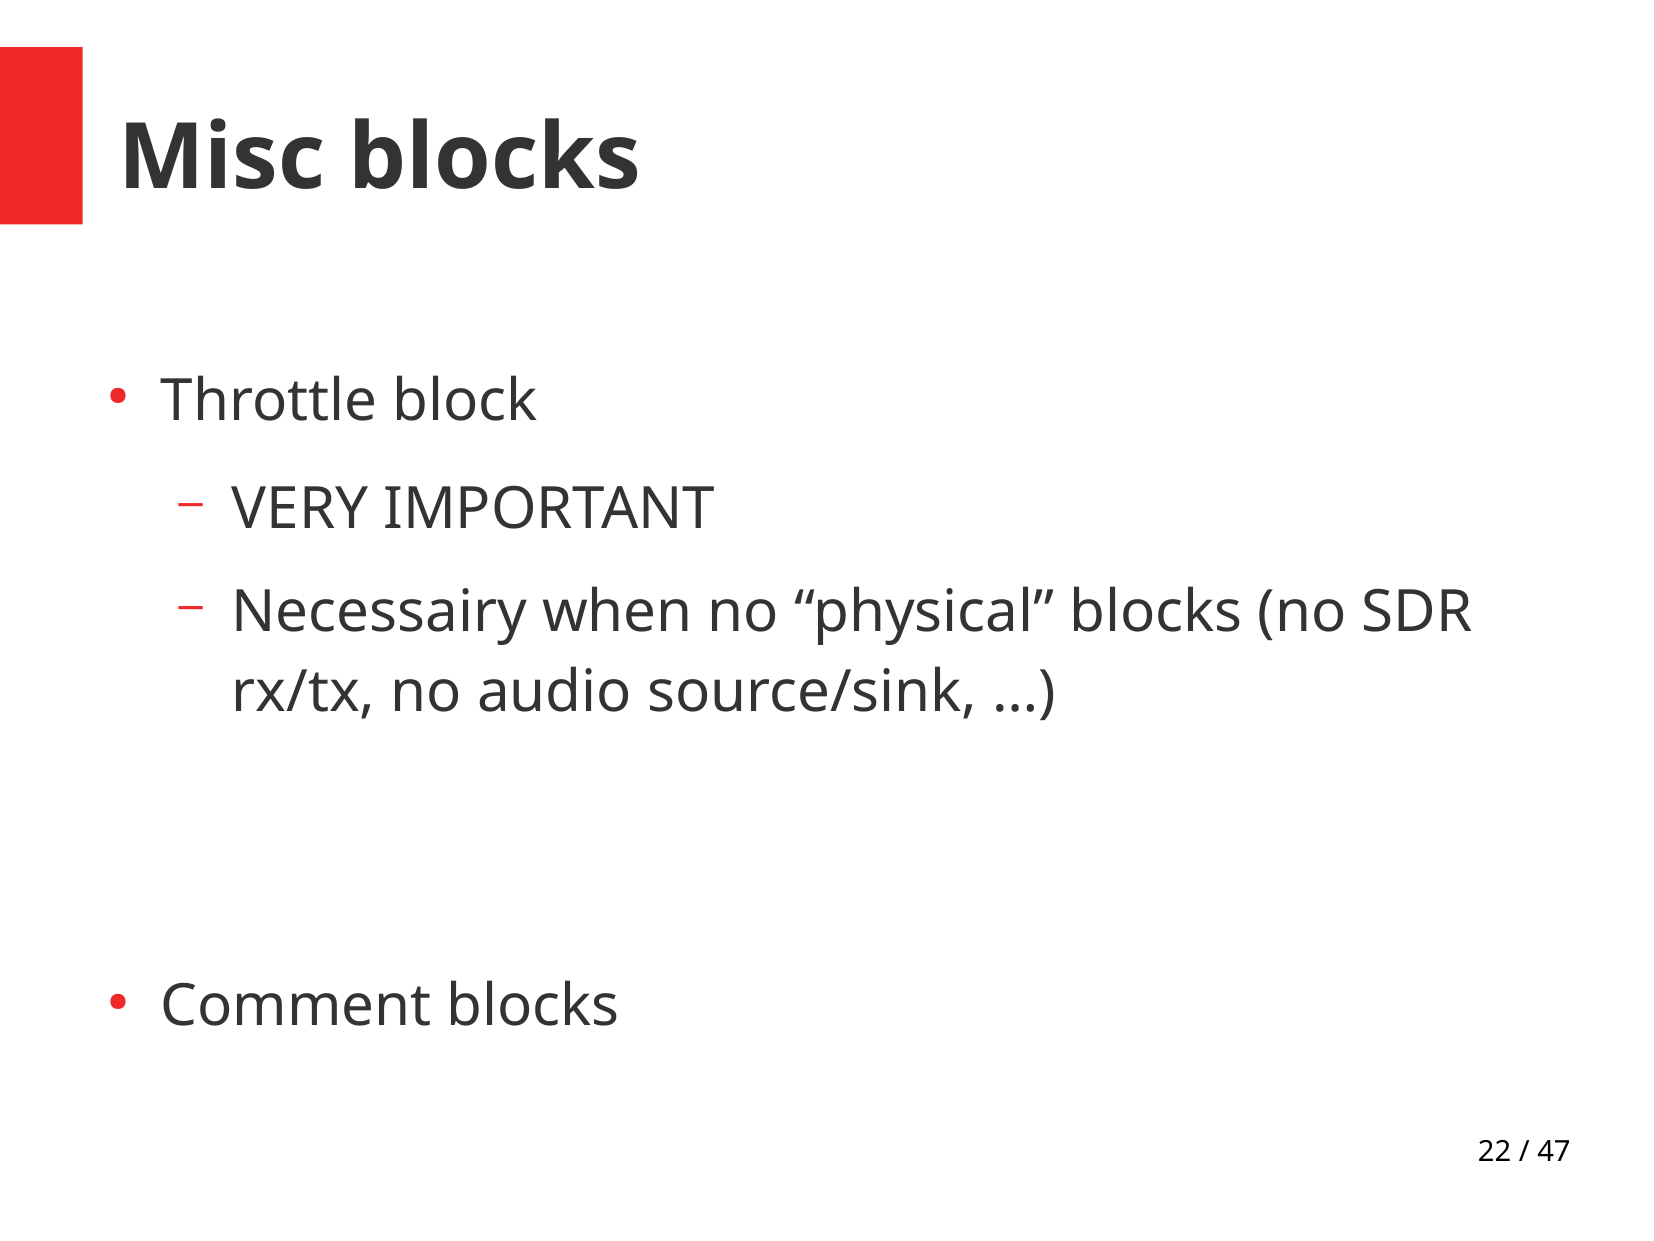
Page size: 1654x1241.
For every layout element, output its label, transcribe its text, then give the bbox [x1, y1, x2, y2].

list Throttle block VERY IMPORTANT Necessairy when no “physical” blocks (no SDR rx/tx, no audio source/sink, …) Comment blocks [90, 249, 1508, 526]
text_box [813, 603, 849, 642]
title Misc blocks [118, 49, 1571, 257]
